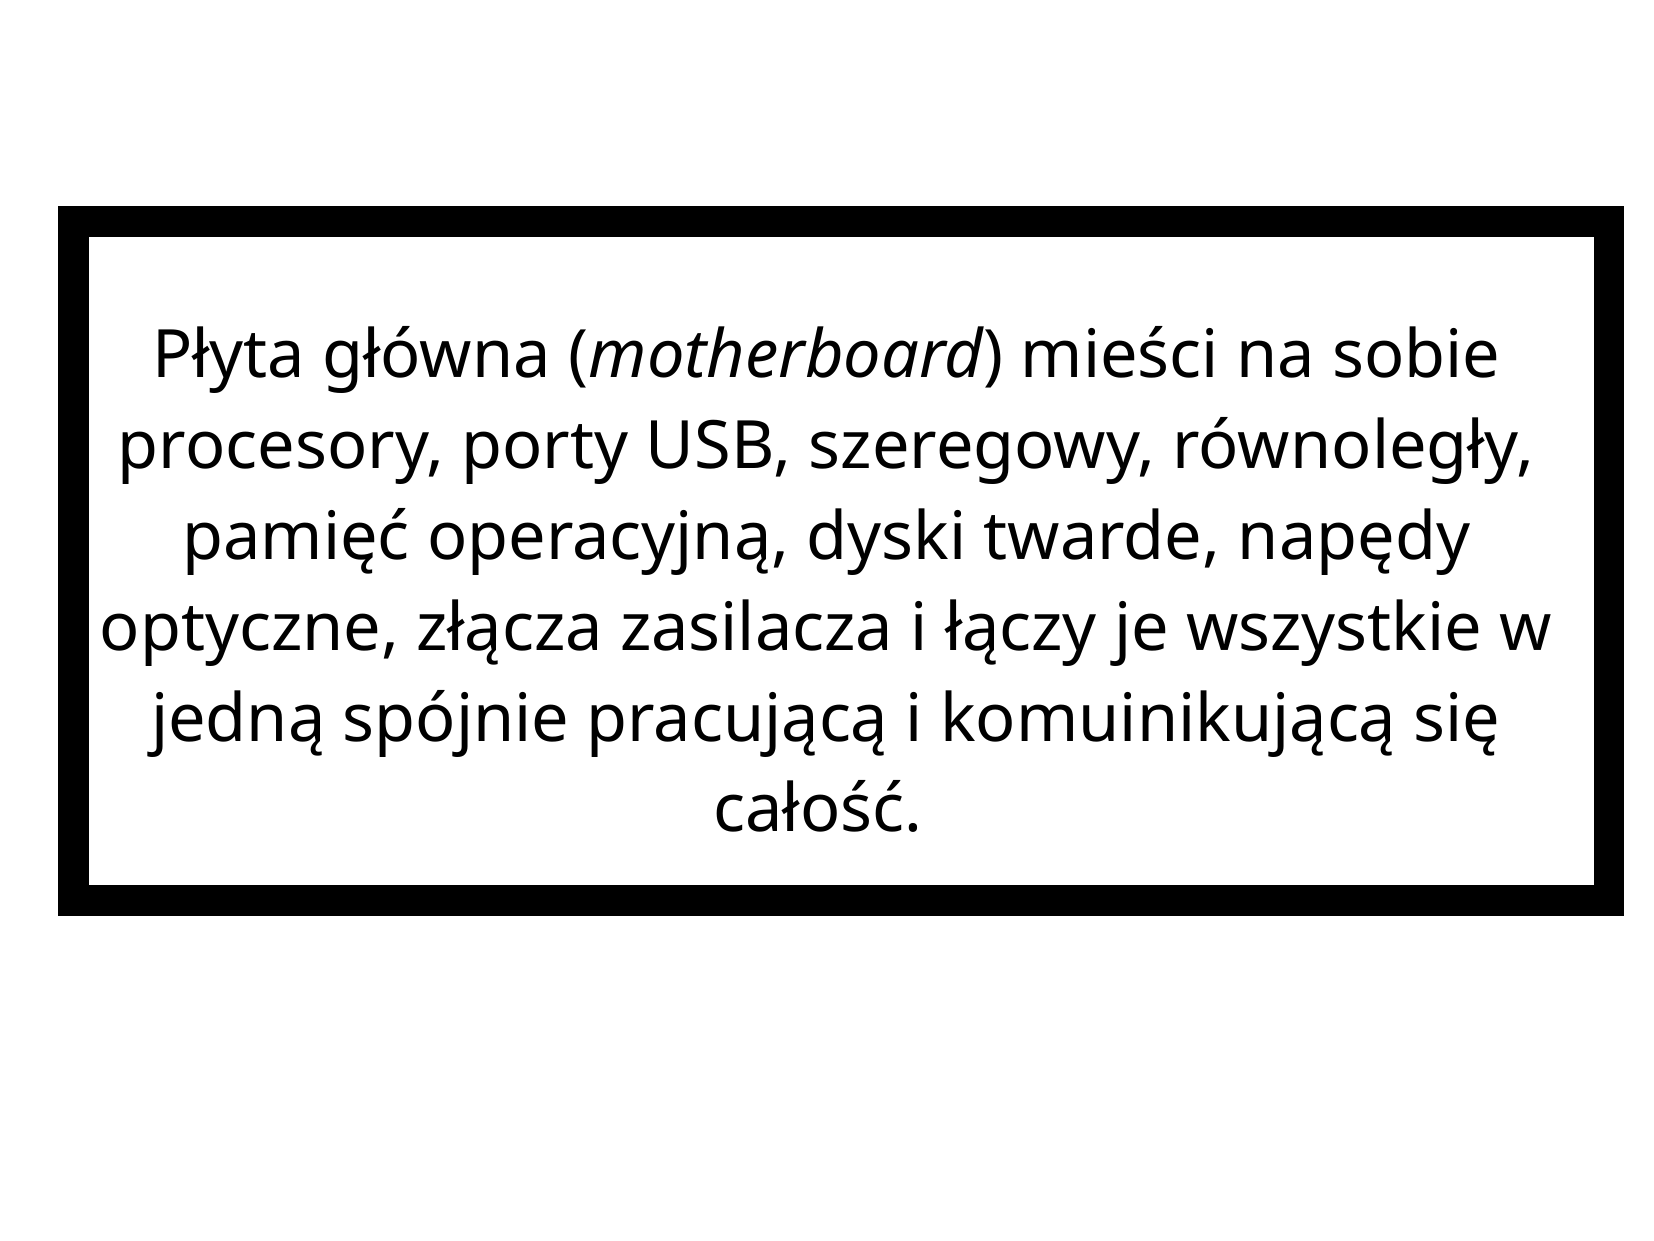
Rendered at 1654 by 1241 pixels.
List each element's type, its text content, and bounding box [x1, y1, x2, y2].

text_box [58, 206, 82, 916]
subtitle Płyta główna (motherboard) mieści na sobie procesory, porty USB, szeregowy, równoległy, pamięć operacyjną, dyski twarde, napędy optyczne, złącza zasilacza i łączy je wszystkie w jedną spójnie pracującą i komuinikującą się całość. [82, 49, 1571, 1109]
text_box [1571, 206, 1624, 916]
